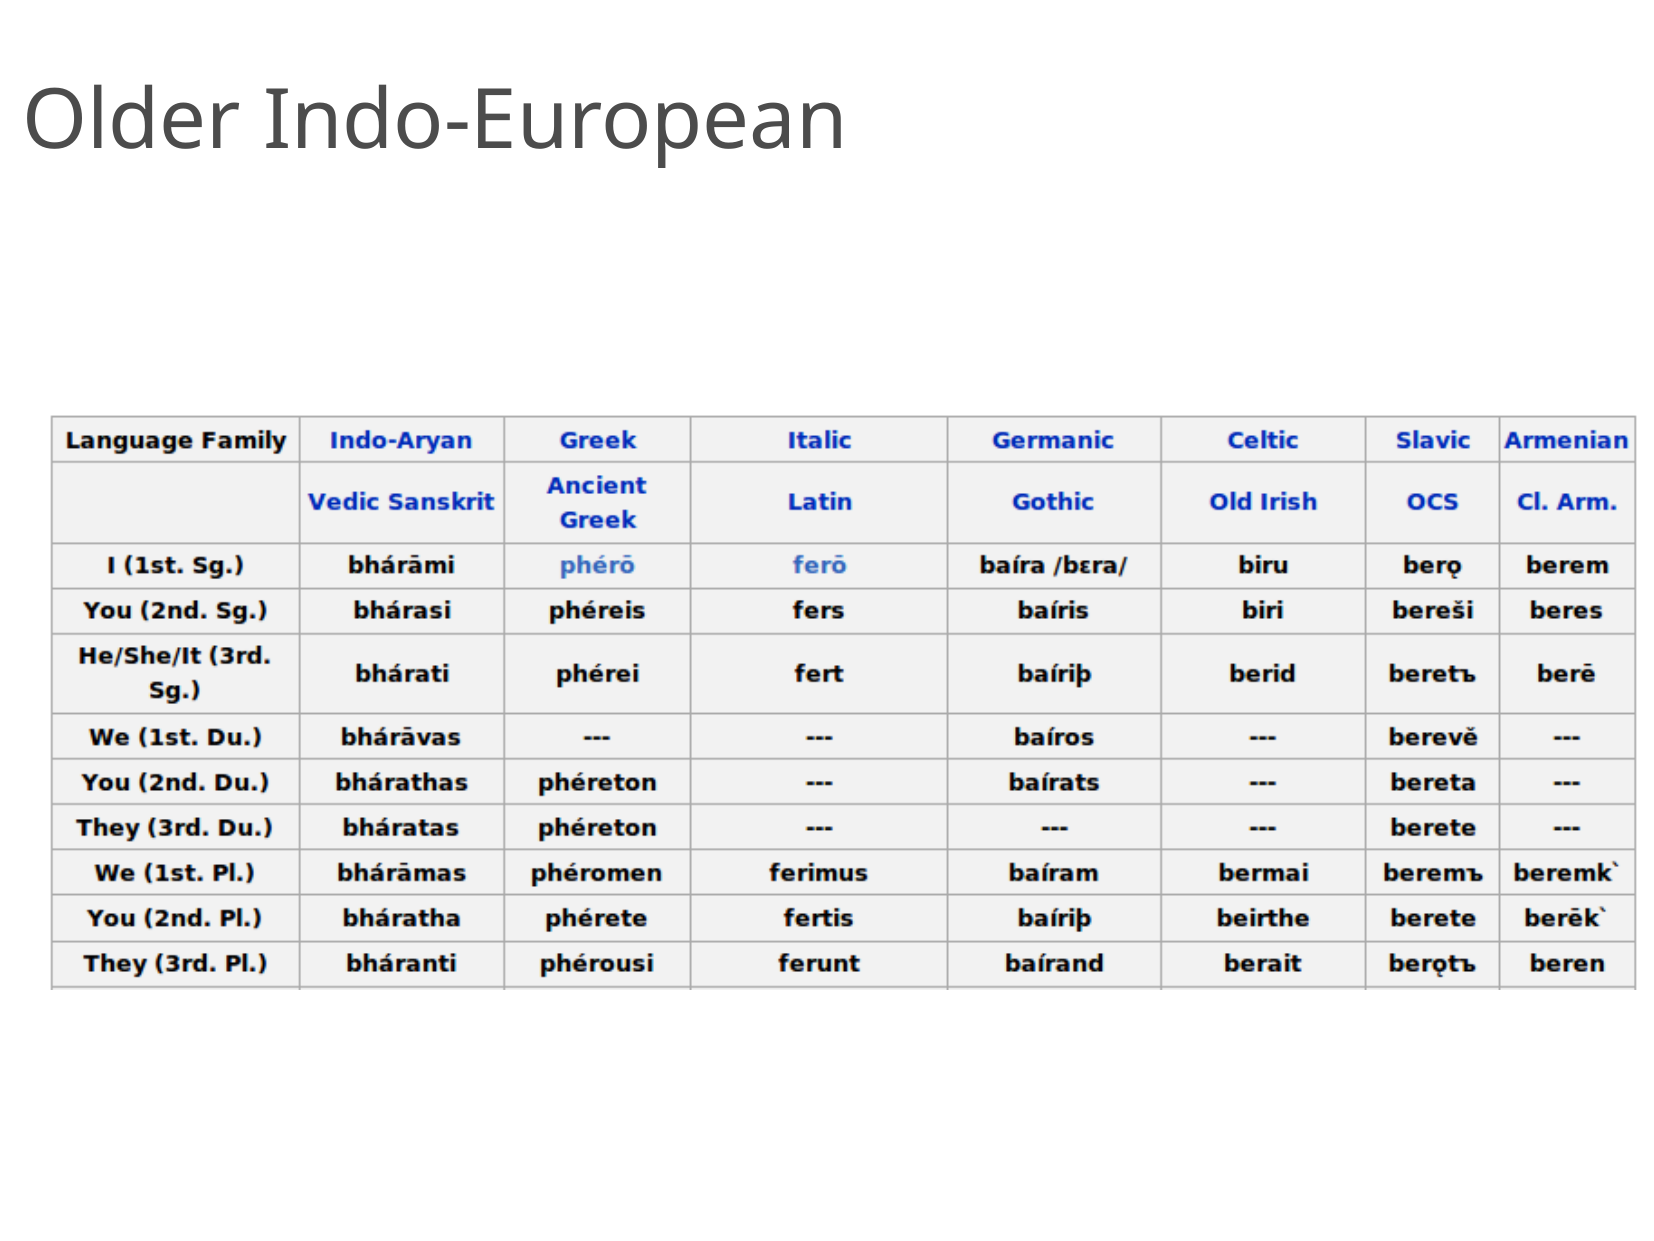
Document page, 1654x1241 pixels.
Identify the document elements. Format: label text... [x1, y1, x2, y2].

title Older Indo-European [22, 26, 1654, 205]
picture [35, 398, 1642, 990]
